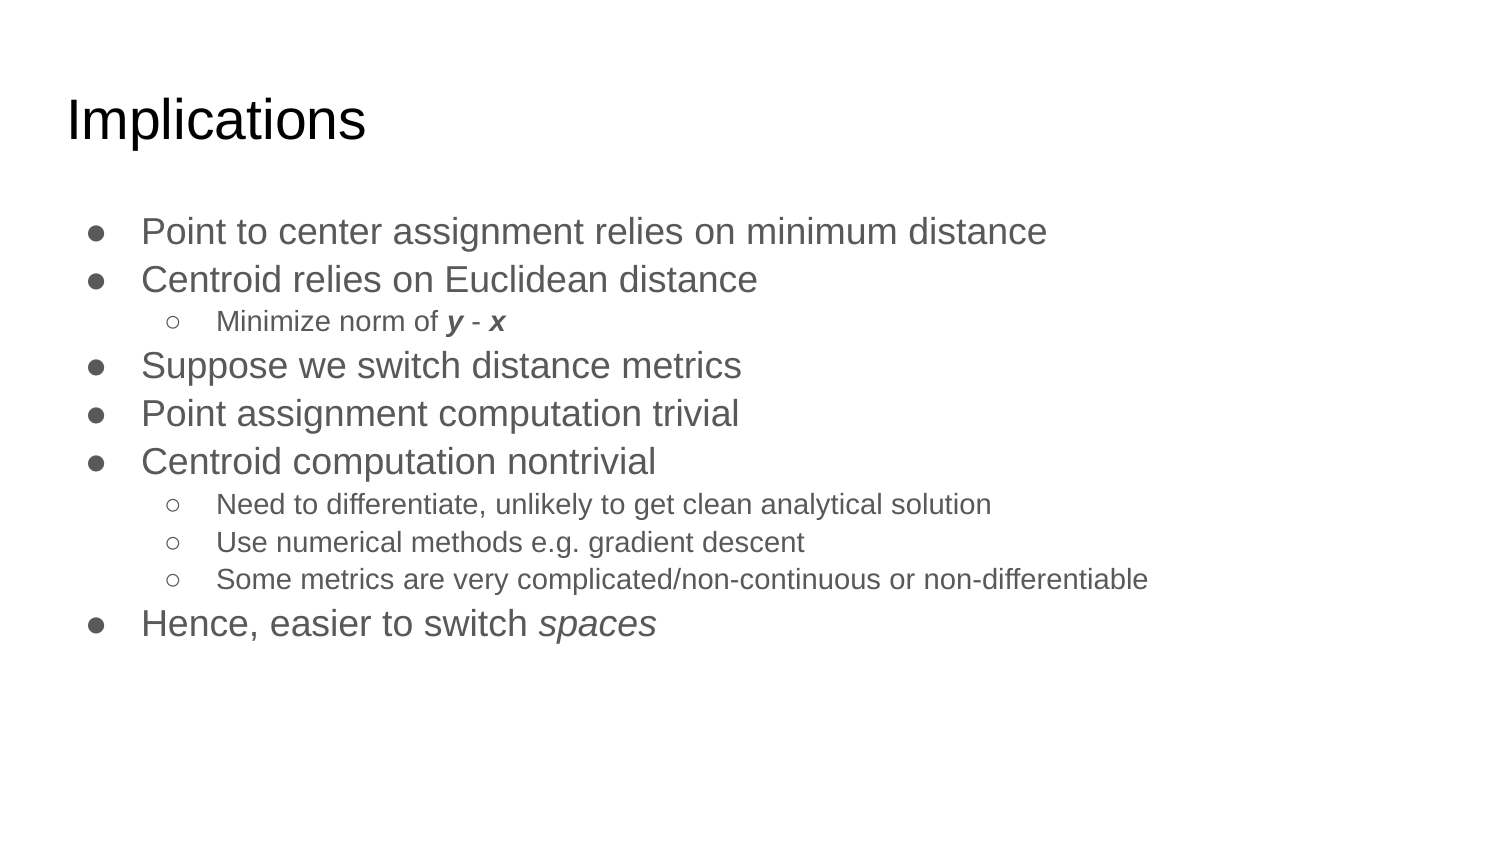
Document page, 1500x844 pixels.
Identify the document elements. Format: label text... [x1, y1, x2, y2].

list Point to center assignment relies on minimum distance Centroid relies on Euclidean distance Minimize norm of y - x Suppose we switch distance metrics Point assignment computation trivial Centroid computation nontrivial Need to differentiate, unlikely to get clean analytical solution Use numerical methods e.g. gradient descent Some metrics are very complicated/non-continuous or non-differentiable Hence, easier to switch spaces [51, 189, 1449, 750]
title Implications [51, 72, 1449, 167]
